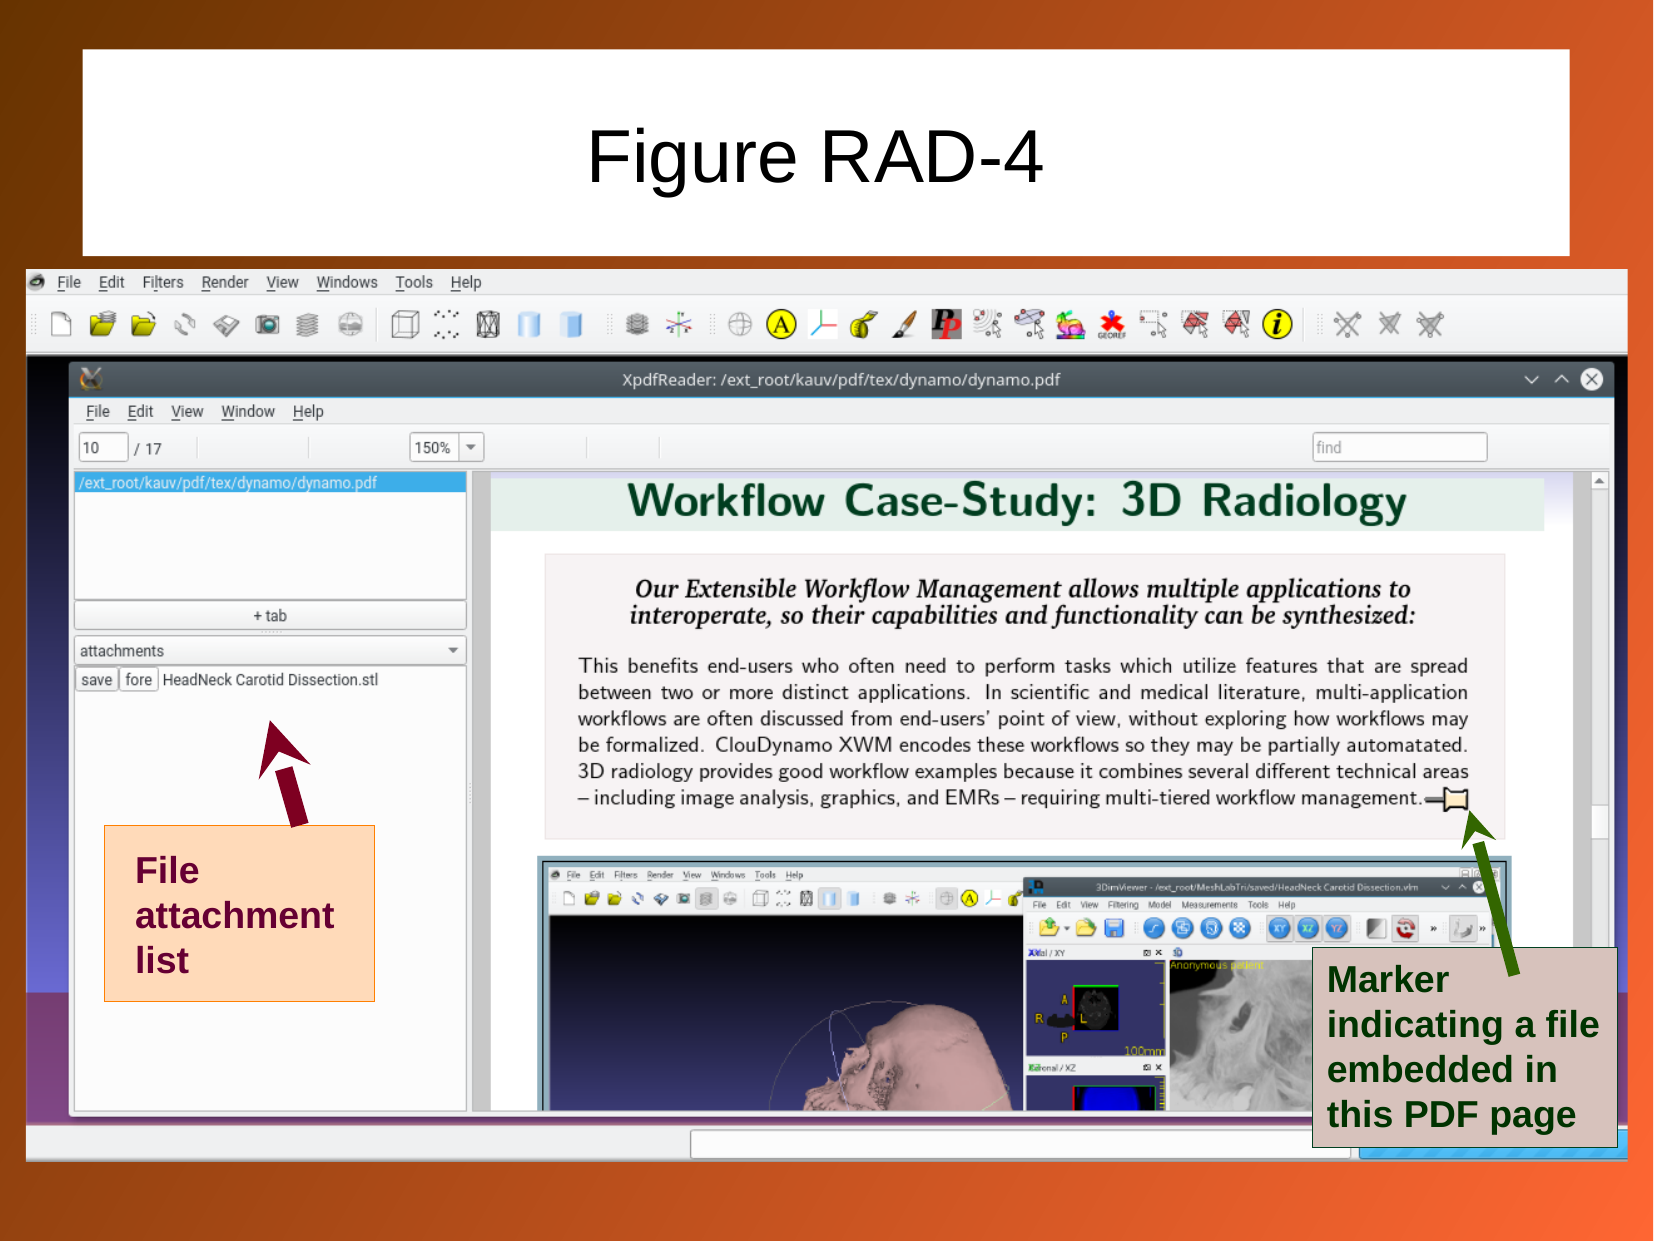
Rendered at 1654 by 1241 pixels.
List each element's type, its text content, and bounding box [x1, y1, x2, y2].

text_box Figure RAD-4 [82, 49, 1570, 257]
text_box File attachment list [104, 825, 375, 1002]
text_box Marker indicating a file embedded in this PDF page [1312, 947, 1618, 1148]
picture [25, 269, 1628, 1162]
